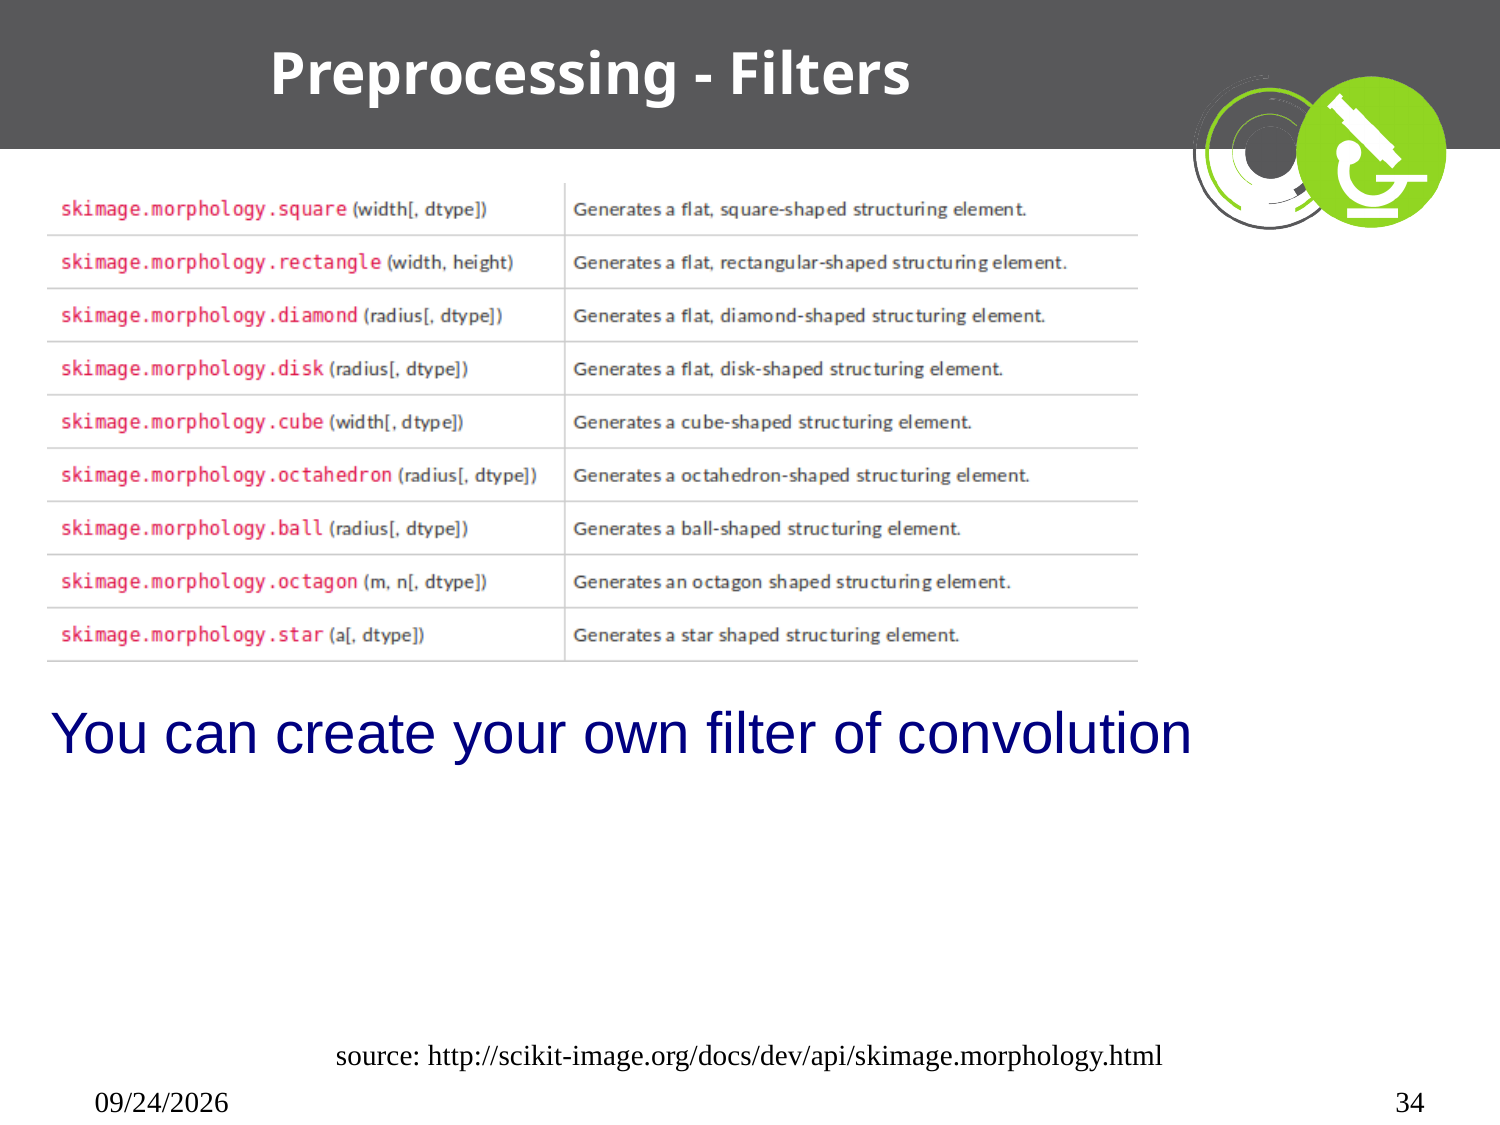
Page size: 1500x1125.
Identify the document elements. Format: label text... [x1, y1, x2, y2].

picture [47, 183, 1138, 662]
picture [1188, 69, 1453, 236]
title Preprocessing - Filters [0, 1, 1182, 142]
text_box You can create your own filter of convolution [35, 693, 1359, 839]
